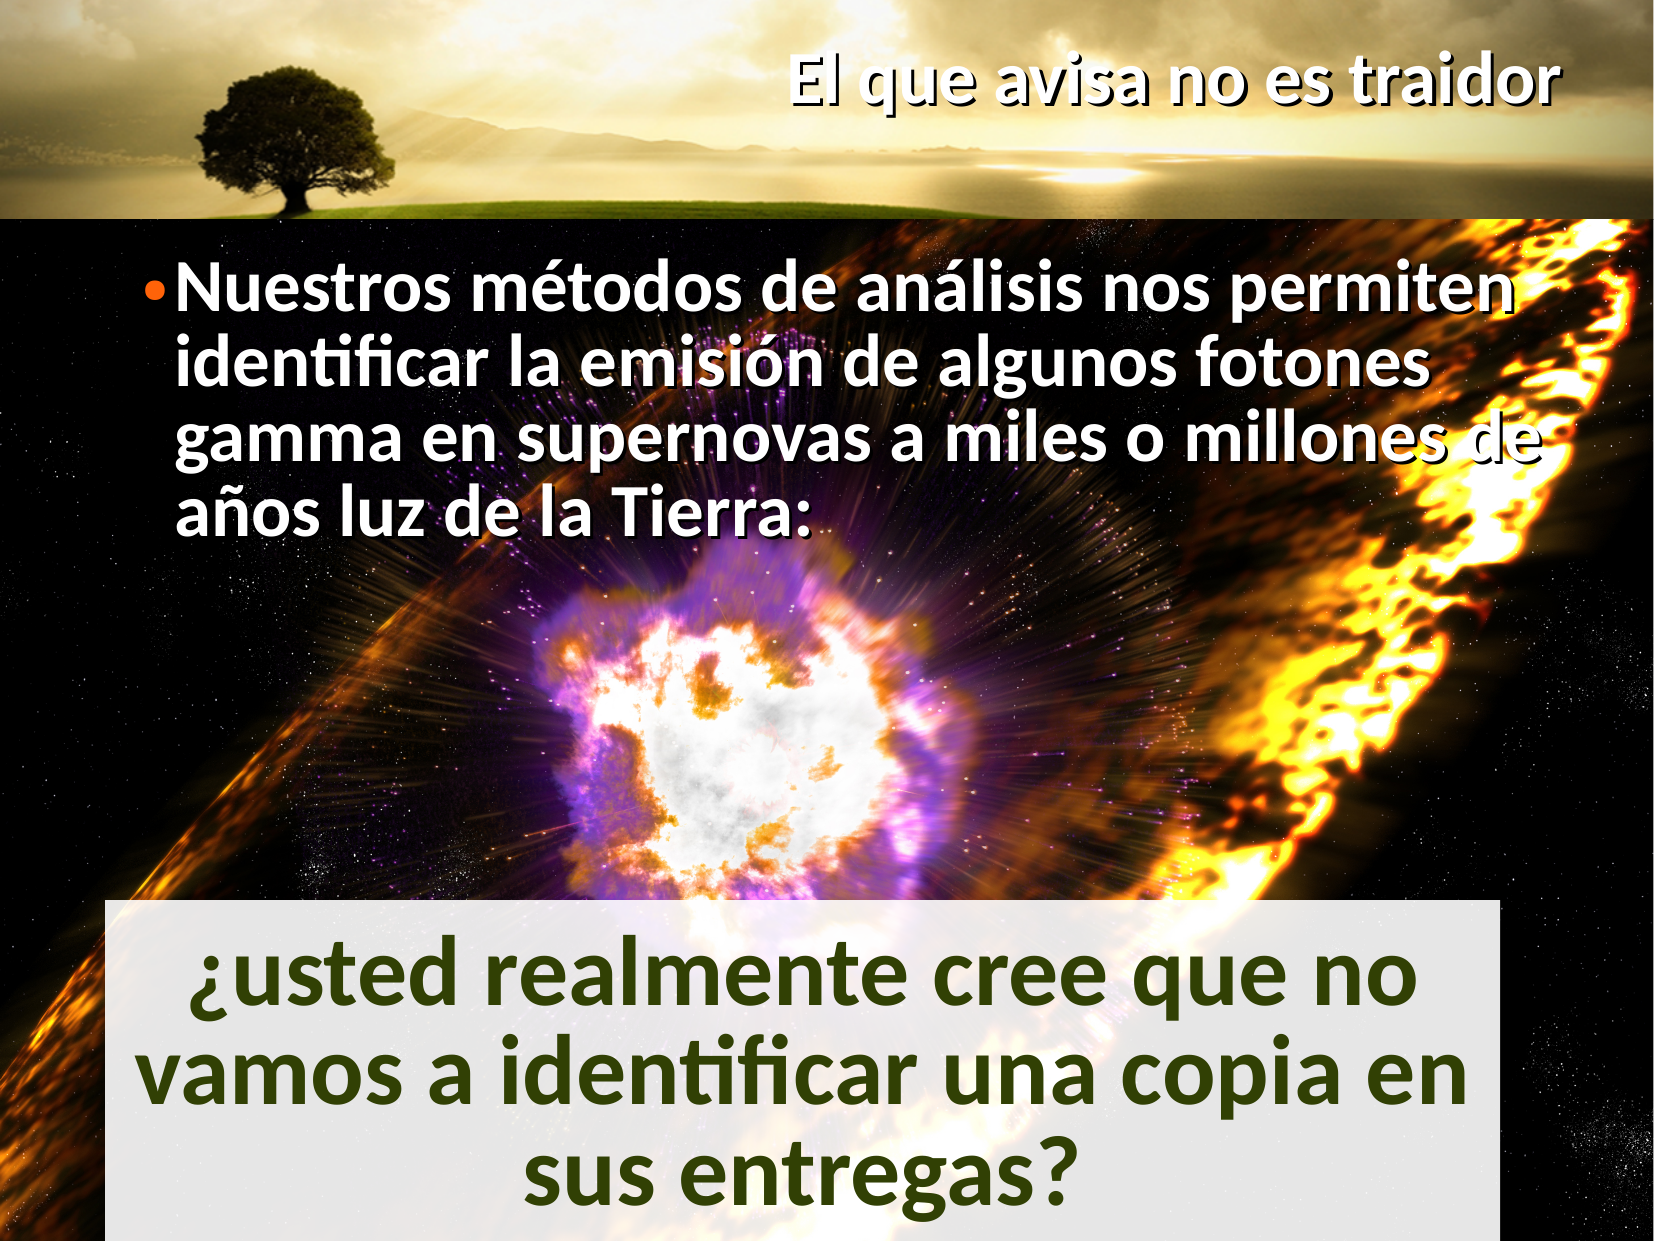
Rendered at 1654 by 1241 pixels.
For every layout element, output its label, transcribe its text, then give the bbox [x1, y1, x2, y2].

text_box ¿usted realmente cree que no vamos a identificar una copia en sus entregas? [105, 900, 1501, 1241]
list Nuestros métodos de análisis nos permiten identificar la emisión de algunos fotones gamma en supernovas a miles o millones de años luz de la Tierra: [82, 255, 1571, 631]
title El que avisa no es traidor [75, 19, 1564, 151]
picture [0, 0, 1654, 1241]
